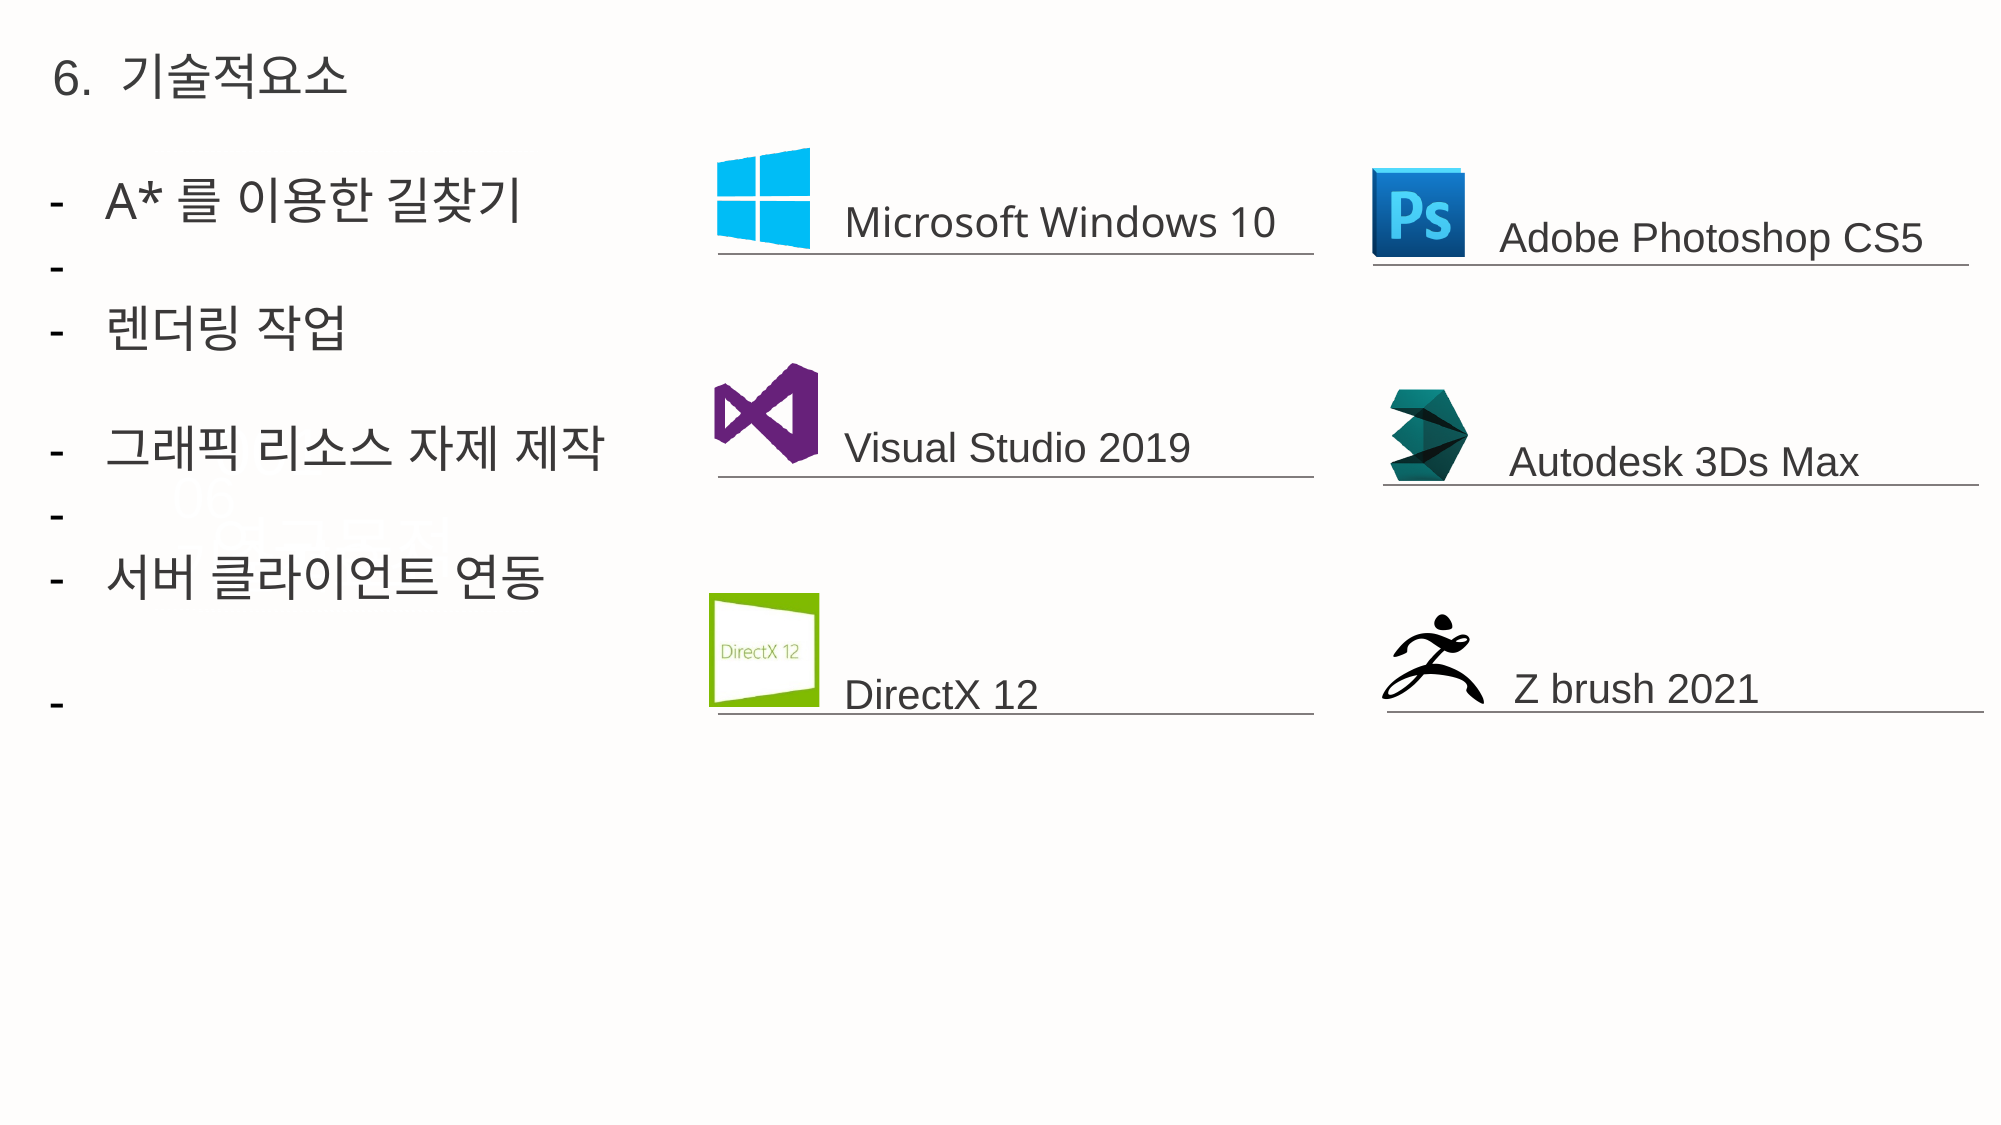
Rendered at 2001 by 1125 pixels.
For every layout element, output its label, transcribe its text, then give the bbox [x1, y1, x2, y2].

picture [1389, 389, 1468, 481]
picture [709, 593, 820, 707]
text_box Z brush 2021 [1499, 654, 1971, 711]
text_box 6. 기술적요소 [37, 37, 376, 114]
text_box DirectX 12 [829, 715, 1301, 725]
text_box Autodesk 3Ds Max [1494, 486, 1966, 492]
text_box Autodesk 3Ds Max [1494, 427, 1966, 484]
text_box DirectX 12 [829, 660, 1301, 713]
text_box A*를 이용한 길찾기 렌더링 작업 그래픽 리소스 자제 제작 서버 클라이언트 연동 [33, 162, 680, 1026]
picture [1382, 608, 1484, 710]
text_box Z brush 2021 [1499, 713, 1971, 719]
text_box Microsoft Windows 10 [829, 188, 1301, 253]
text_box Visual Studio 2019 [829, 413, 1301, 476]
text_box Adobe Photoshop CS5 [1484, 204, 1956, 264]
picture [717, 147, 810, 249]
picture [1372, 168, 1465, 257]
picture [711, 355, 821, 466]
